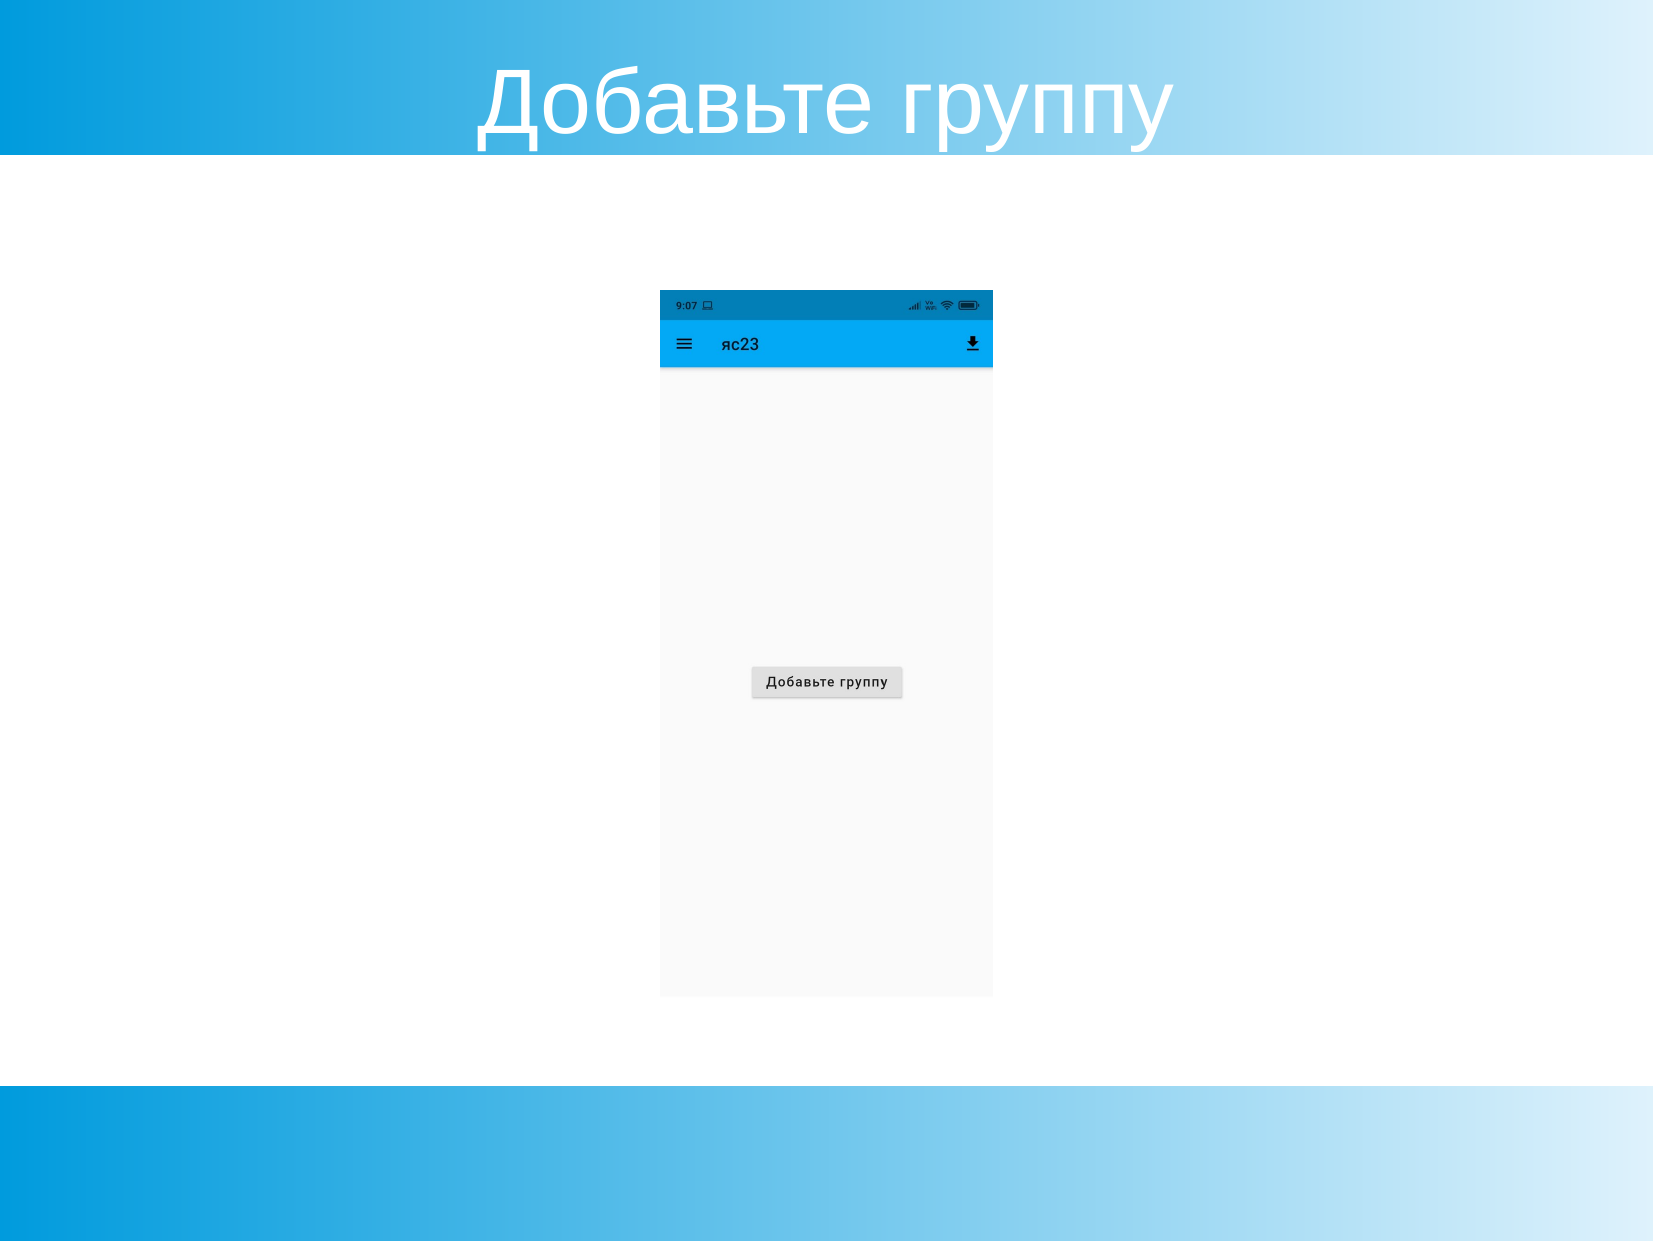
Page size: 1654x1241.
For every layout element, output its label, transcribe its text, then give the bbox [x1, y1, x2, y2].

picture [723, 342, 729, 349]
picture [969, 336, 977, 346]
picture [660, 368, 993, 1010]
title Добавьте группу [82, 49, 1571, 155]
